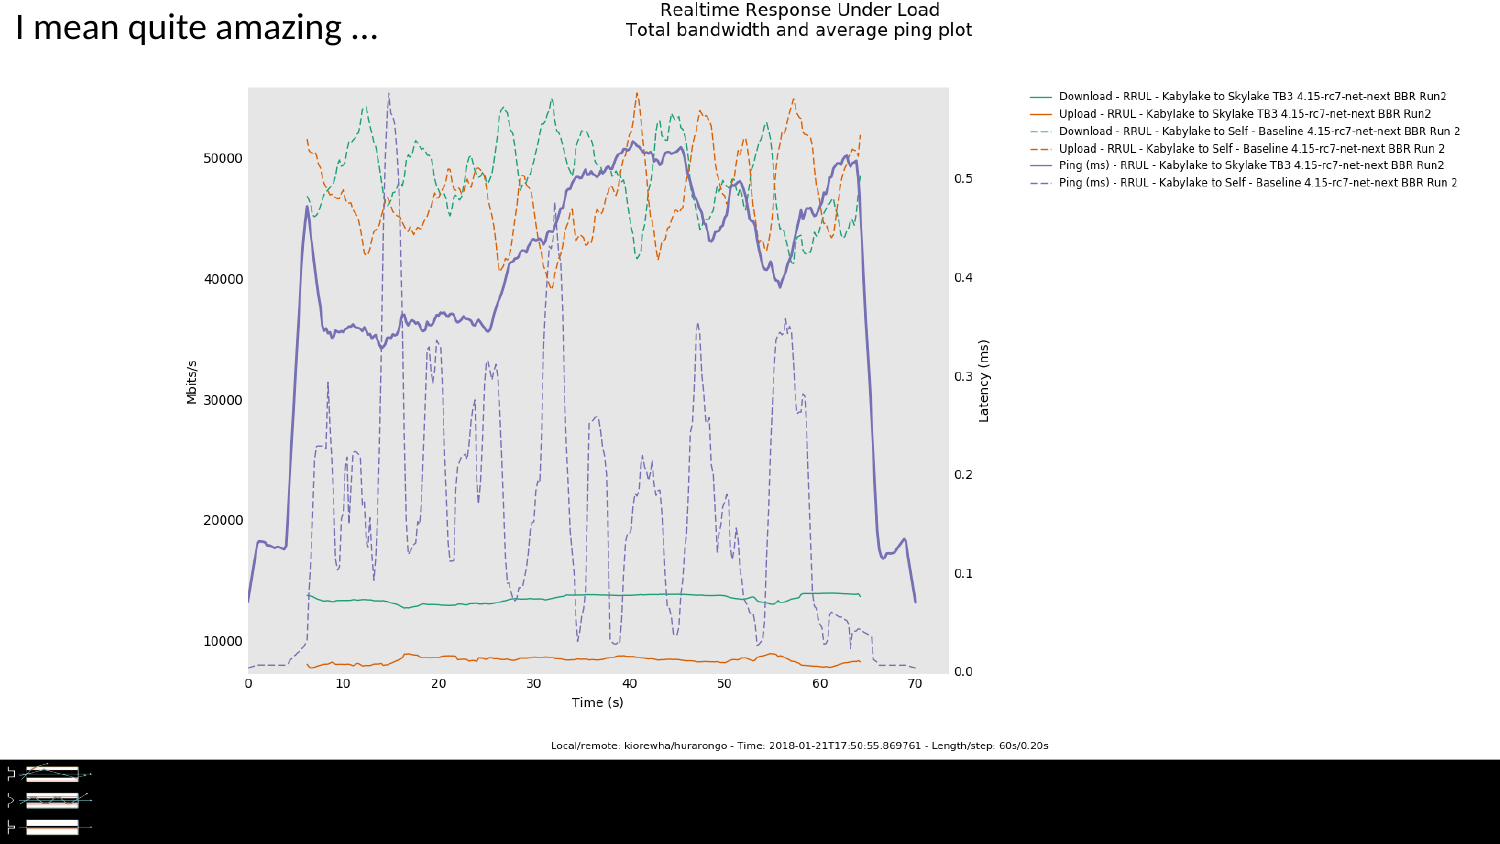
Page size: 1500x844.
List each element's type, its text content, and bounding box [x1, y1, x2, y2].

title I mean quite amazing ... [15, 0, 1440, 101]
picture [135, 0, 1489, 756]
picture [5, 761, 95, 837]
